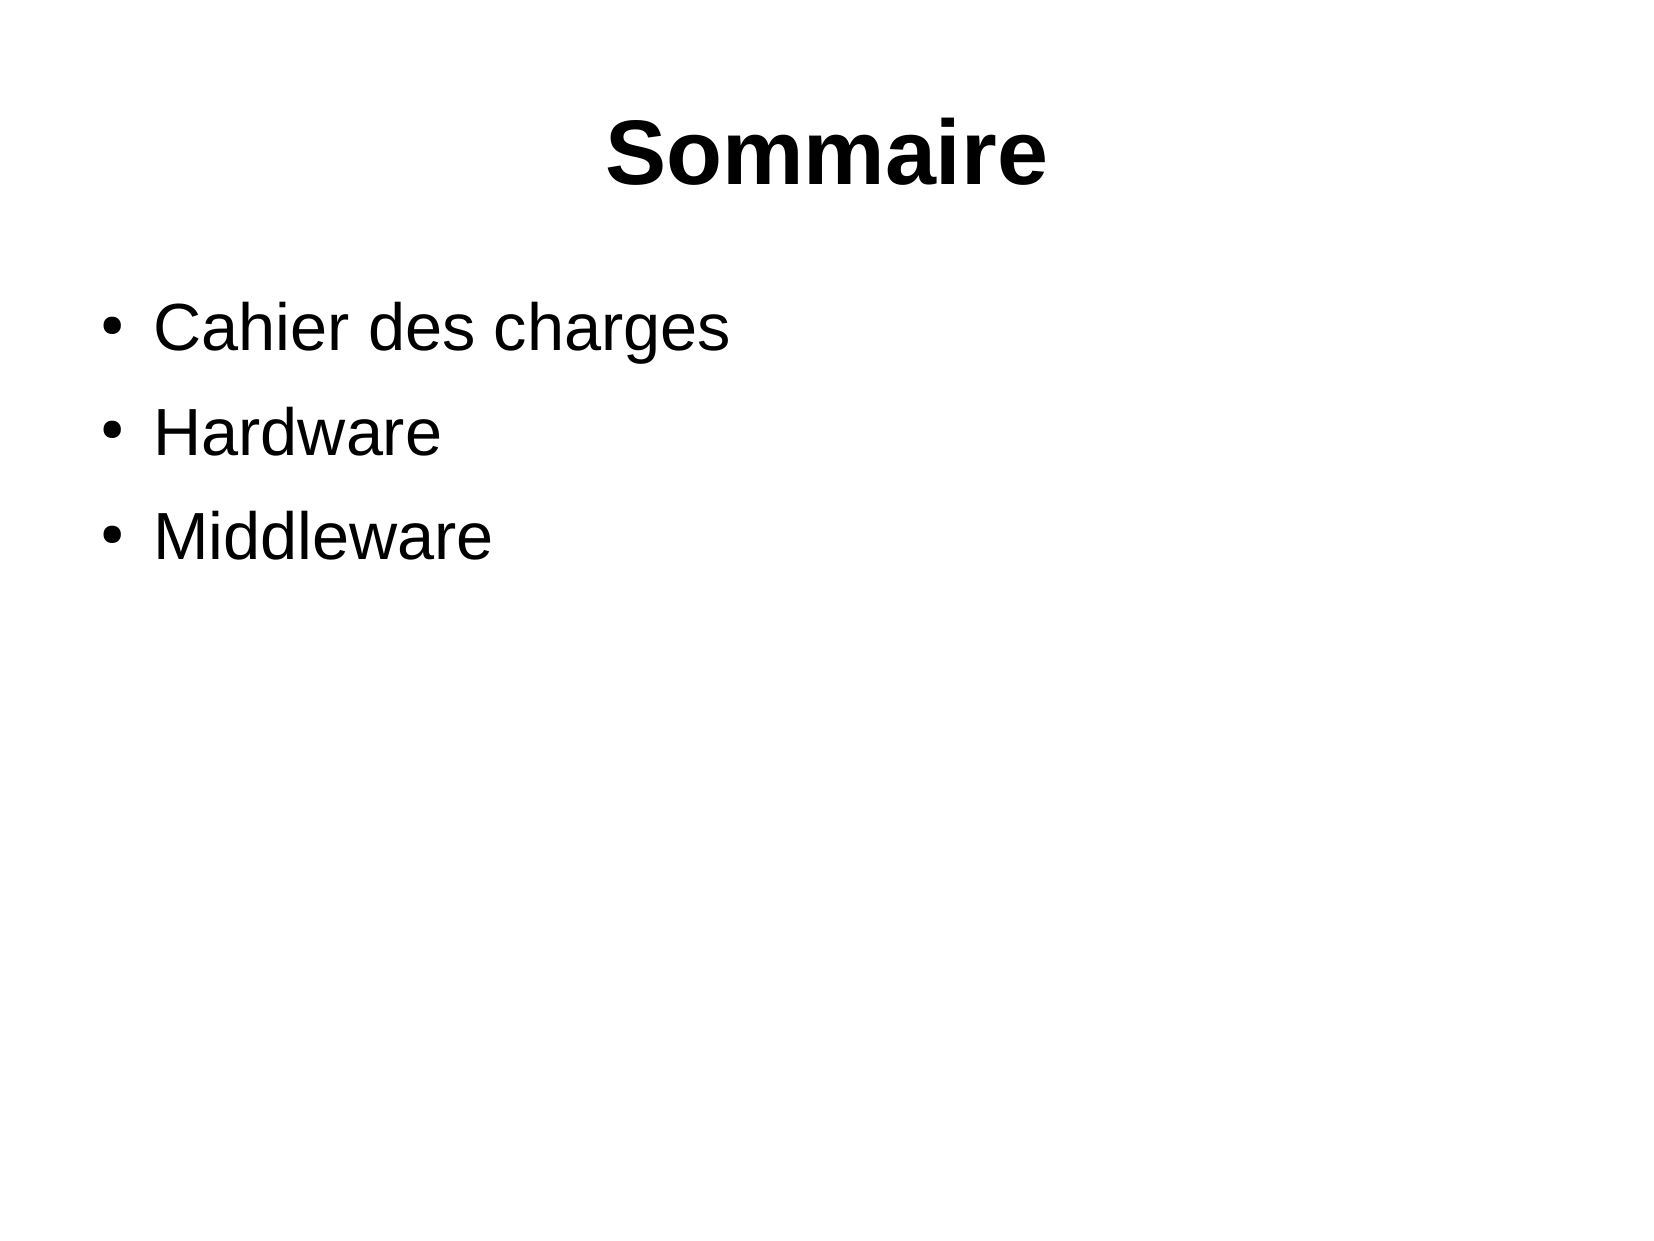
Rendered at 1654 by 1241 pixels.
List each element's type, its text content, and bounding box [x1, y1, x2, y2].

title Sommaire [82, 49, 1571, 257]
list Cahier des charges Hardware Middleware [82, 290, 1571, 1010]
